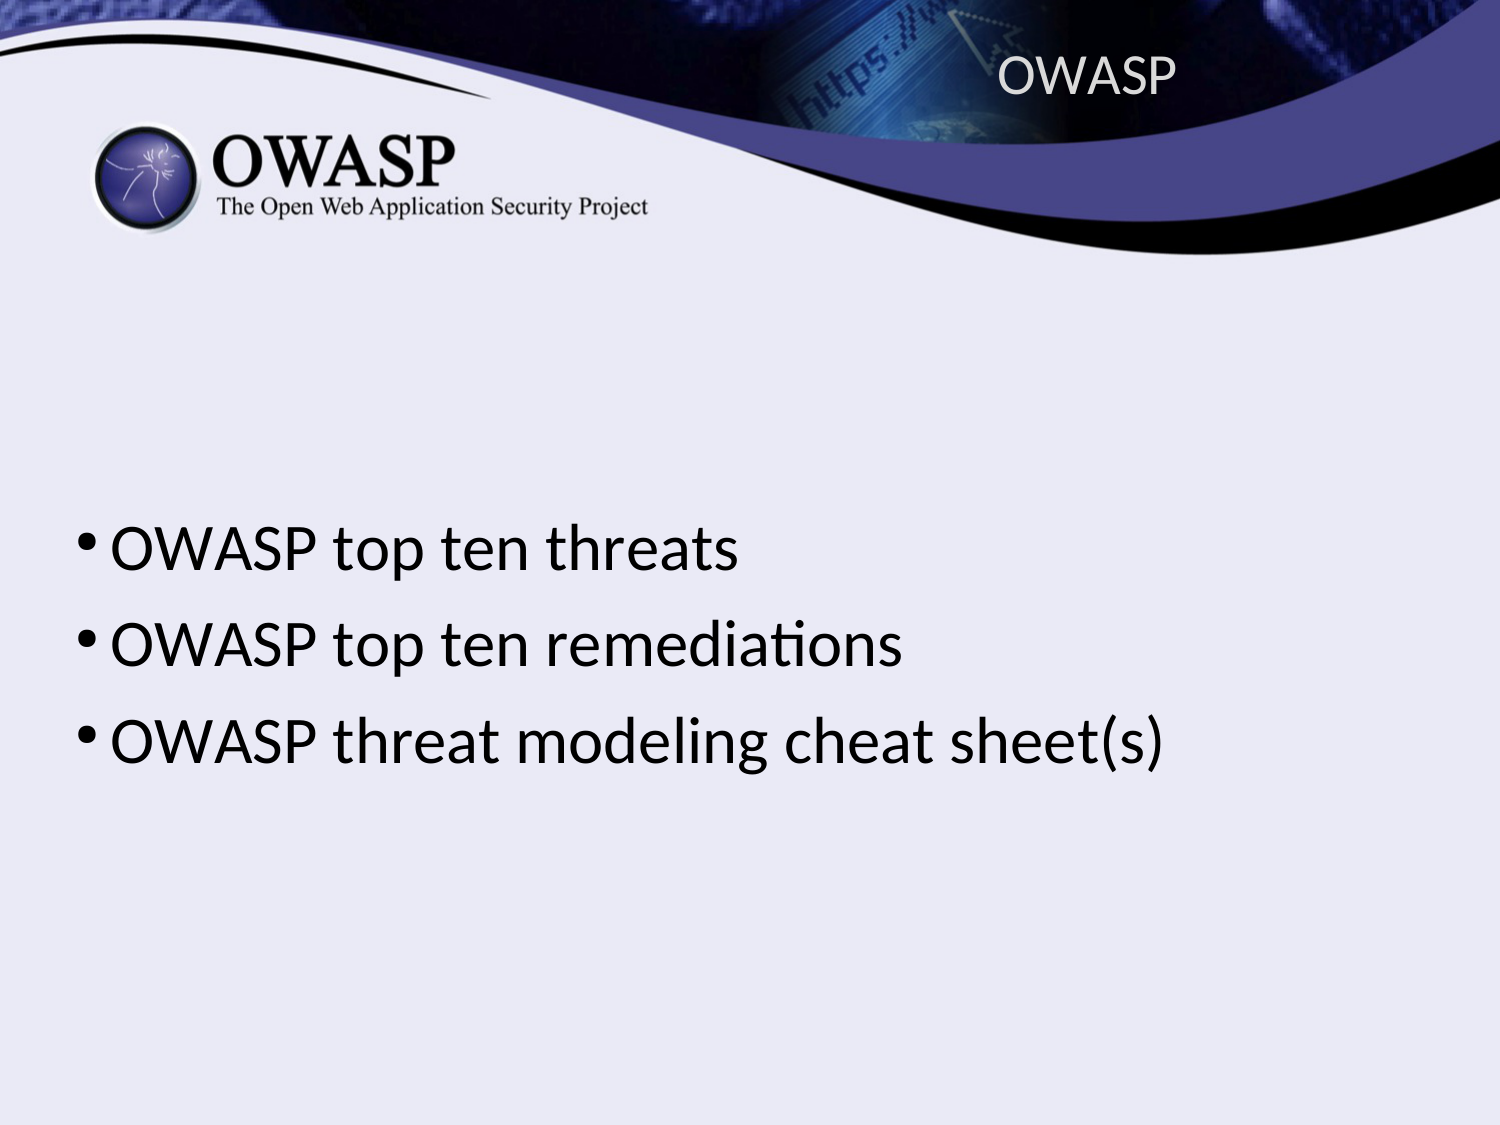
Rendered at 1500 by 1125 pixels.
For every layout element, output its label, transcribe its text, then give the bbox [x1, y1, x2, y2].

subtitle OWASP top ten threats OWASP top ten remediations OWASP threat modeling cheat sheet(s) [75, 262, 1426, 1018]
title OWASP [699, 0, 1476, 149]
picture [0, 0, 1500, 1125]
